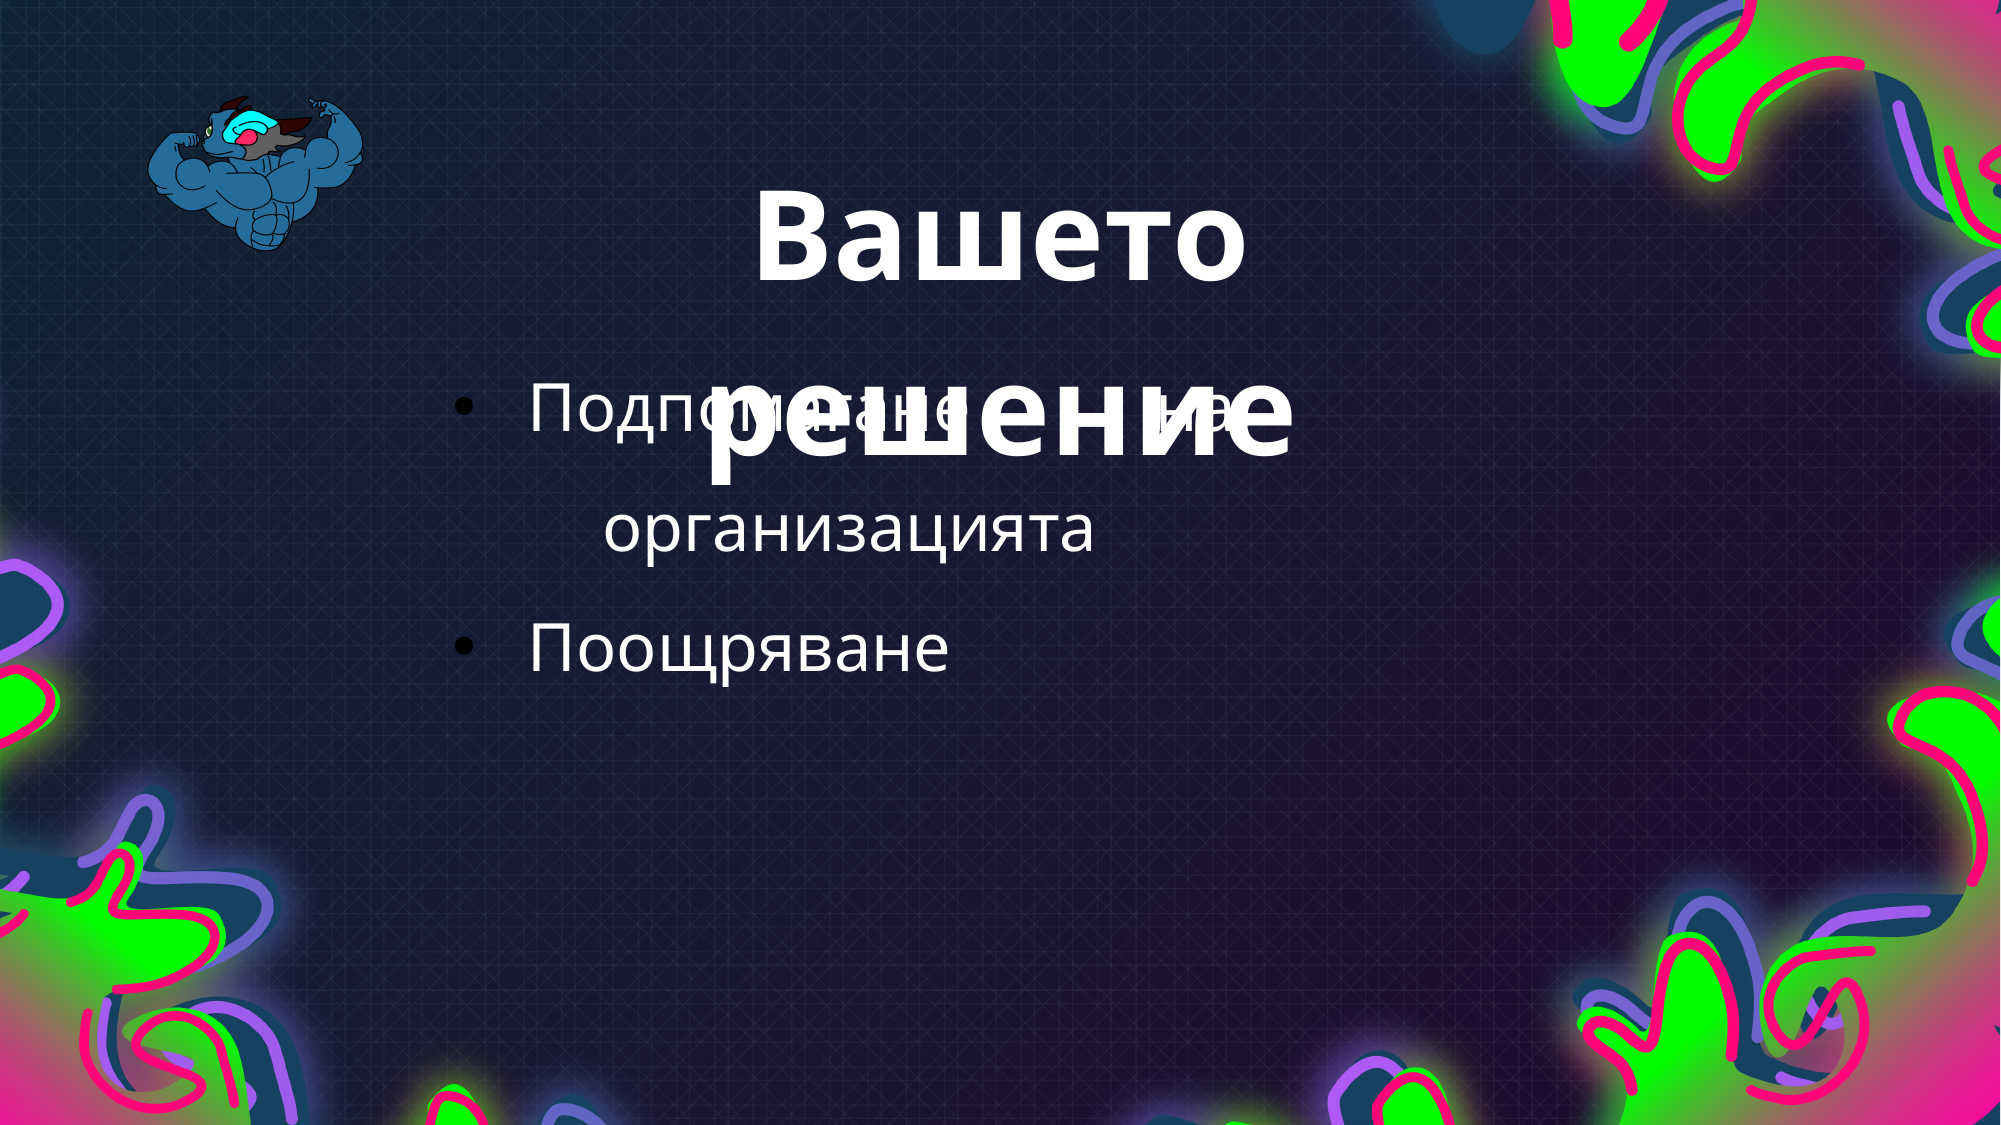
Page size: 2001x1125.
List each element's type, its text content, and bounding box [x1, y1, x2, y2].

text_box Подпомагане на организацията Поощряване [437, 317, 1563, 563]
text_box [56, 39, 438, 379]
text_box Вашето решение [437, 130, 1241, 297]
picture [0, 0, 2000, 1125]
